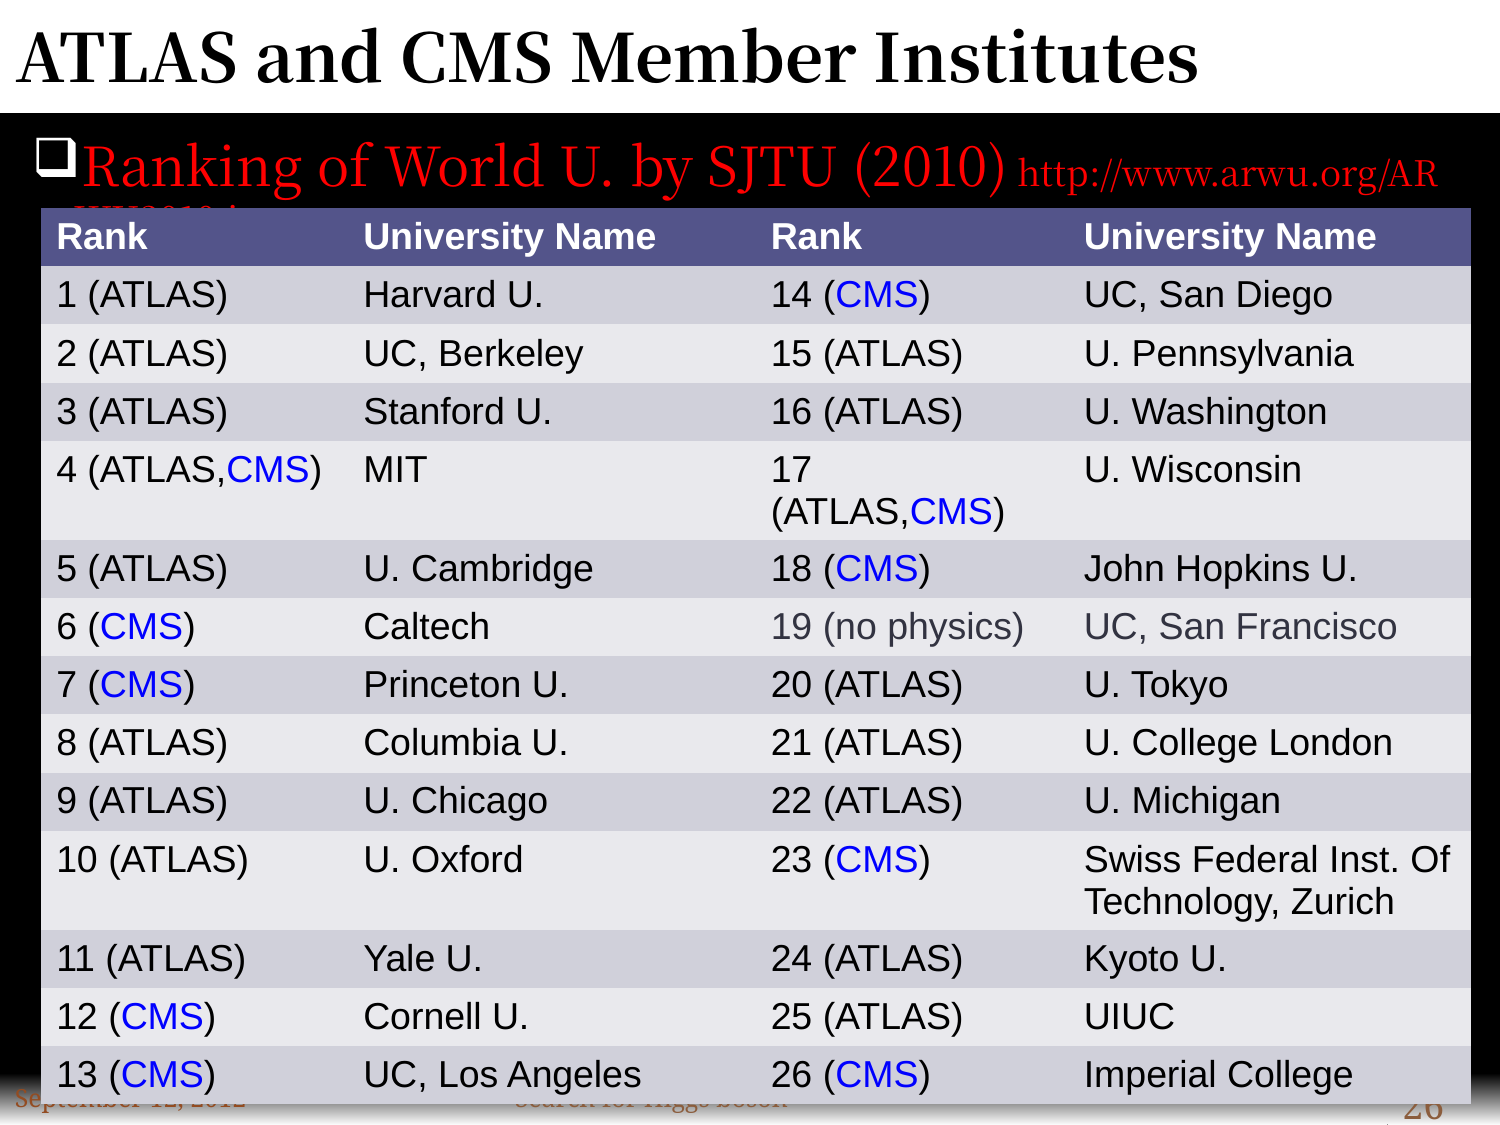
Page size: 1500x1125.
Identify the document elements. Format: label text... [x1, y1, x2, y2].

list Ranking of World U. by SJTU (2010) http://www.arwu.org/ARWU2010.jsp [0, 125, 1475, 1063]
table_cell UC, Los Angeles [348, 1046, 756, 1104]
table_cell 2 (ATLAS) [41, 324, 348, 383]
footer Search for Higgs boson [500, 1104, 1387, 1125]
table_cell 23 (CMS) [756, 831, 1069, 930]
table_cell 7 (CMS) [41, 656, 348, 714]
table_cell 3 (ATLAS) [41, 383, 348, 441]
table_cell Caltech [348, 598, 756, 656]
table_cell MIT [348, 441, 756, 540]
table_cell Kyoto U. [1069, 930, 1471, 988]
table_cell Yale U. [348, 930, 756, 988]
table_cell U. Oxford [348, 831, 756, 930]
title ATLAS and CMS Member Institutes [0, 0, 1500, 113]
table_cell U. College London [1069, 714, 1471, 773]
table_cell U. Tokyo [1069, 656, 1471, 714]
table_cell 17 (ATLAS,CMS) [756, 441, 1069, 540]
table_cell 4 (ATLAS,CMS) [41, 441, 348, 540]
slide_number <number> [1387, 1074, 1500, 1125]
table_cell 12 (CMS) [41, 988, 348, 1046]
table_cell 6 (CMS) [41, 598, 348, 656]
table_header University Name [1069, 208, 1471, 266]
table_cell 13 (CMS) [41, 1046, 348, 1104]
table_cell U. Cambridge [348, 540, 756, 598]
table_cell Princeton U. [348, 656, 756, 714]
table_cell 22 (ATLAS) [756, 773, 1069, 831]
table_cell UC, San Francisco [1069, 598, 1471, 656]
table_header Rank [41, 208, 348, 266]
table_cell Cornell U. [348, 988, 756, 1046]
table_cell 5 (ATLAS) [41, 540, 348, 598]
table_cell 15 (ATLAS) [756, 324, 1069, 383]
table_cell UC, San Diego [1069, 266, 1471, 324]
table_cell 10 (ATLAS) [41, 831, 348, 930]
table_cell 11 (ATLAS) [41, 930, 348, 988]
table_header University Name [348, 208, 756, 266]
table_cell John Hopkins U. [1069, 540, 1471, 598]
table_cell 26 (CMS) [756, 1046, 1069, 1104]
table_cell 9 (ATLAS) [41, 773, 348, 831]
table_cell 18 (CMS) [756, 540, 1069, 598]
table_cell U. Chicago [348, 773, 756, 831]
slide_number September 12, 2012 [0, 1074, 500, 1125]
table_cell 16 (ATLAS) [756, 383, 1069, 441]
table_cell UC, Berkeley [348, 324, 756, 383]
table_cell Swiss Federal Inst. Of Technology, Zurich [1069, 831, 1471, 930]
table_cell 14 (CMS) [756, 266, 1069, 324]
table_cell U. Michigan [1069, 773, 1471, 831]
table_cell U. Pennsylvania [1069, 324, 1471, 383]
table_cell U. Washington [1069, 383, 1471, 441]
table_cell 24 (ATLAS) [756, 930, 1069, 988]
table_cell Columbia U. [348, 714, 756, 773]
table_cell 25 (ATLAS) [756, 988, 1069, 1046]
table_cell 8 (ATLAS) [41, 714, 348, 773]
table_cell Harvard U. [348, 266, 756, 324]
table_cell 20 (ATLAS) [756, 656, 1069, 714]
table_cell Imperial College [1069, 1046, 1471, 1104]
table_header Rank [756, 208, 1069, 266]
table_cell U. Wisconsin [1069, 441, 1471, 540]
table_cell 19 (no physics) [756, 598, 1069, 656]
table_cell Stanford U. [348, 383, 756, 441]
table_cell 21 (ATLAS) [756, 714, 1069, 773]
table_cell 1 (ATLAS) [41, 266, 348, 324]
table_cell UIUC [1069, 988, 1471, 1046]
